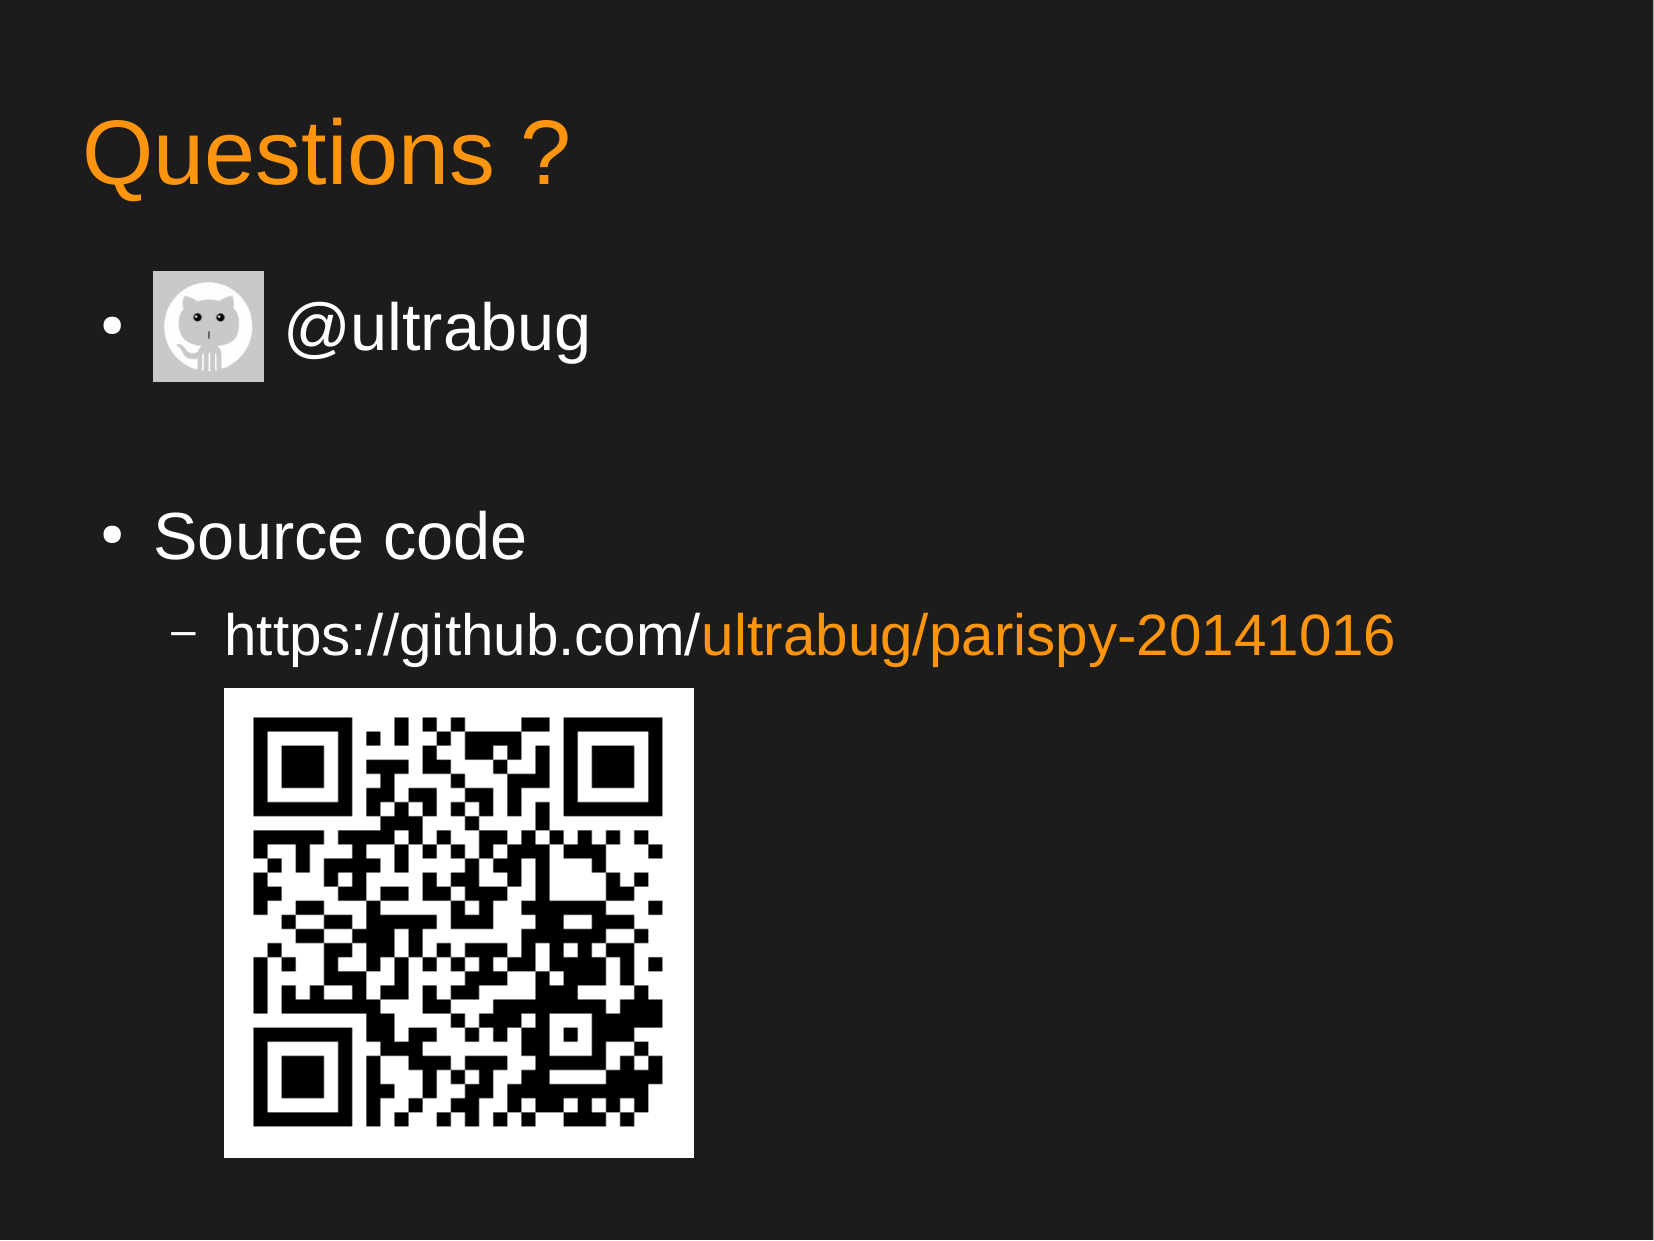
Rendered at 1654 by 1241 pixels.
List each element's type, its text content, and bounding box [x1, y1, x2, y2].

picture [153, 271, 264, 382]
title Questions ? [82, 49, 1571, 257]
picture [224, 688, 694, 1158]
list @ultrabug Source code https://github.com/ultrabug/parispy-20141016 [82, 290, 1571, 1109]
